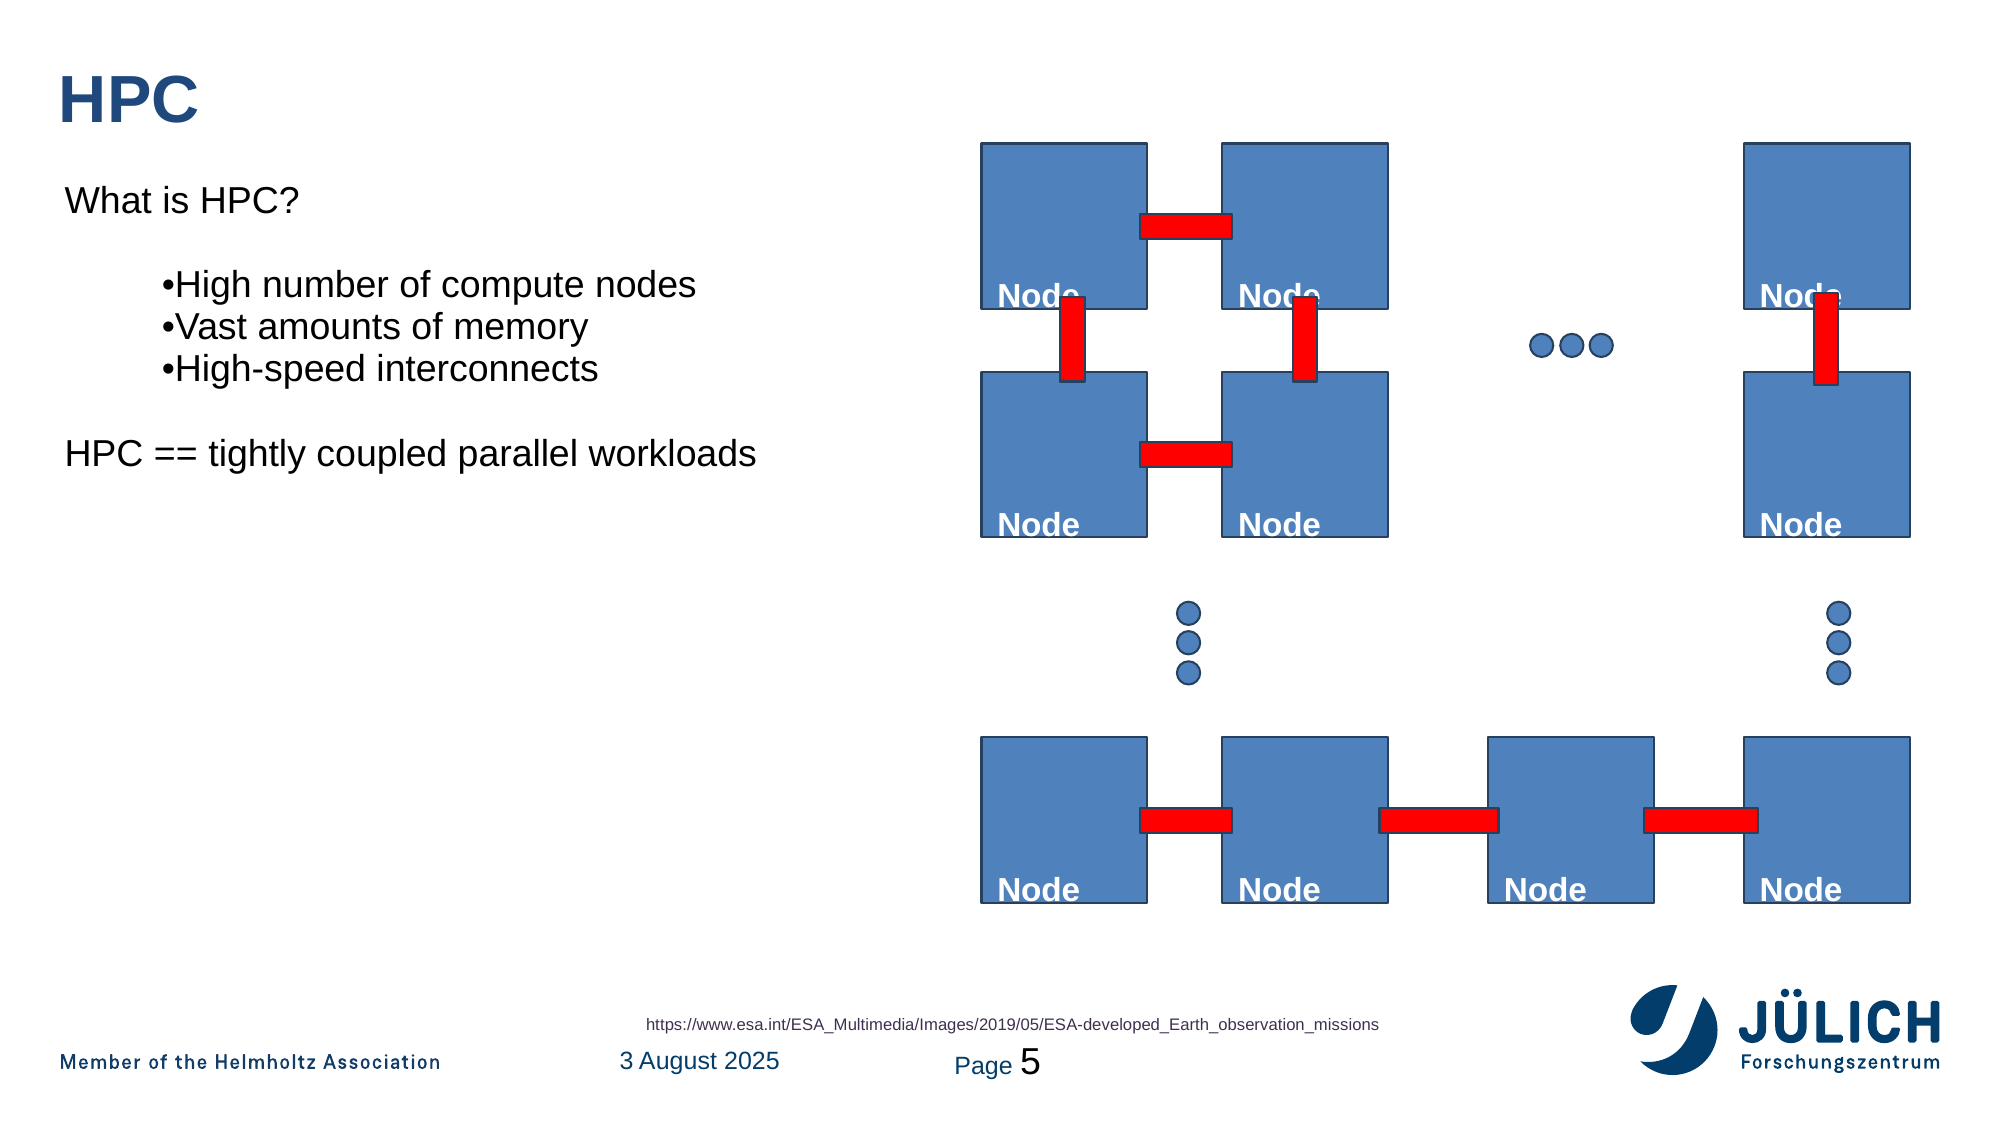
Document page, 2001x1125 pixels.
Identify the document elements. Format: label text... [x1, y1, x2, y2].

text_box Node [1743, 371, 1910, 538]
text_box [1176, 661, 1201, 685]
text_box [1560, 333, 1584, 357]
title HPC [59, 53, 1938, 238]
text_box [1139, 442, 1233, 467]
text_box [1176, 601, 1201, 625]
text_box Node [1743, 143, 1910, 310]
text_box Node [981, 371, 1148, 538]
text_box Node [981, 143, 1148, 310]
text_box Node [1222, 737, 1389, 903]
text_box [1176, 631, 1201, 655]
text_box [1827, 631, 1851, 655]
text_box What is HPC? High number of compute nodes Vast amounts of memory High-speed interconnects HPC == tightly coupled parallel workloads [49, 172, 1059, 503]
text_box [1827, 601, 1851, 625]
text_box [1292, 296, 1318, 382]
text_box Node [1222, 143, 1389, 310]
text_box [1379, 807, 1499, 833]
text_box Node [1743, 737, 1910, 903]
text_box https://www.esa.int/ESA_Multimedia/Images/2019/05/ESA-developed_Earth_observation_missions [220, 1008, 1807, 1044]
text_box Node [981, 737, 1148, 903]
text_box [1644, 807, 1759, 833]
text_box Page [954, 1040, 1073, 1077]
text_box Node [1222, 371, 1389, 538]
text_box [1139, 807, 1233, 833]
text_box [1139, 213, 1233, 239]
text_box Node [1488, 737, 1654, 903]
text_box [1589, 333, 1613, 357]
text_box [1060, 296, 1085, 382]
text_box [1813, 293, 1839, 386]
text_box [1827, 661, 1851, 685]
text_box [1530, 333, 1554, 357]
text_box 3 August 2025 [619, 1047, 911, 1084]
